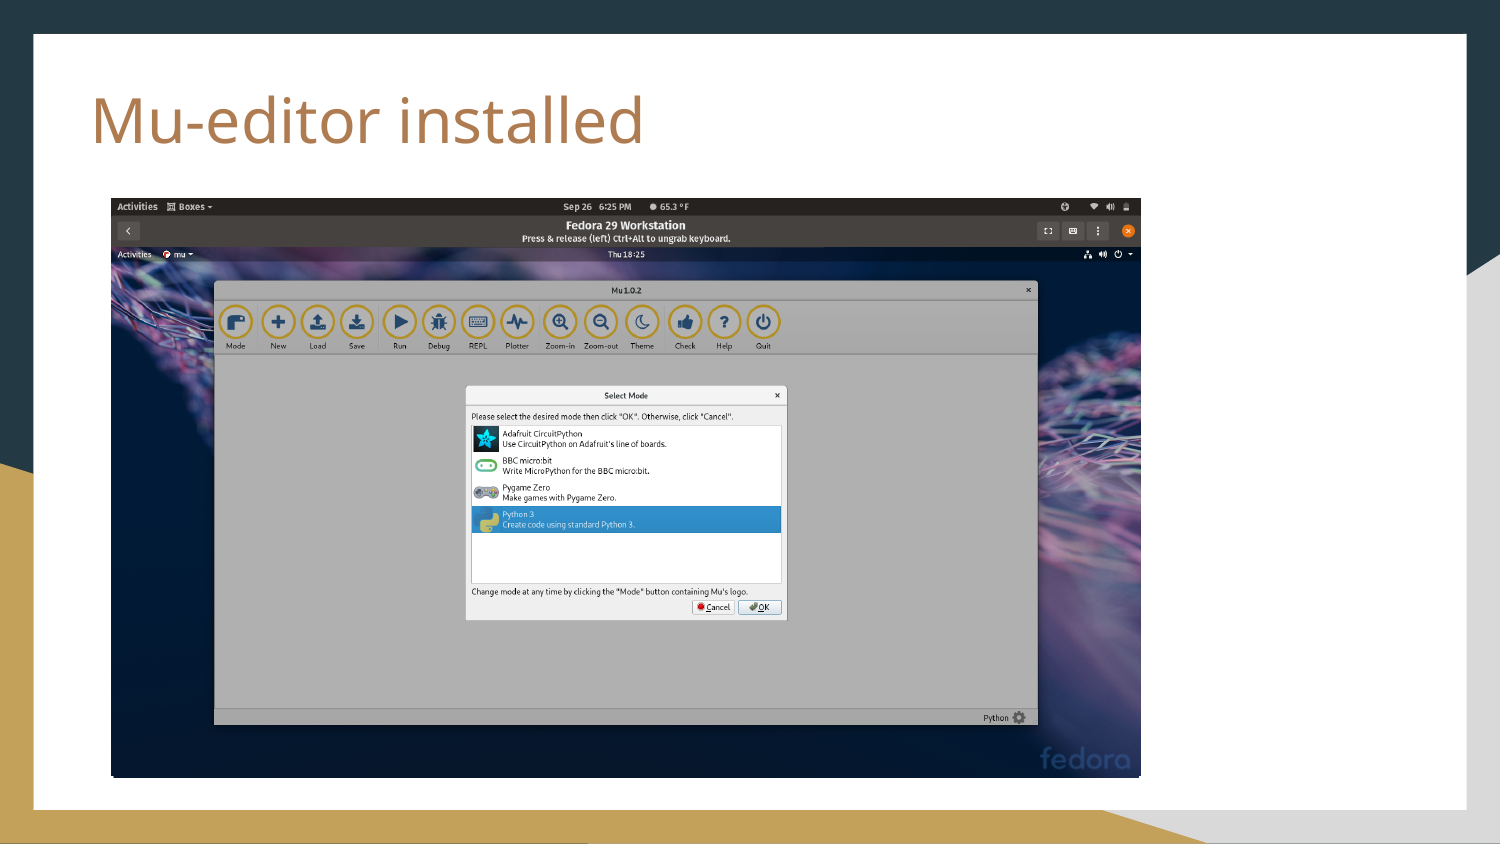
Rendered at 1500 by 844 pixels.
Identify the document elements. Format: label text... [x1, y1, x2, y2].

picture [111, 198, 1141, 778]
title Mu-editor installed [75, 66, 1307, 223]
